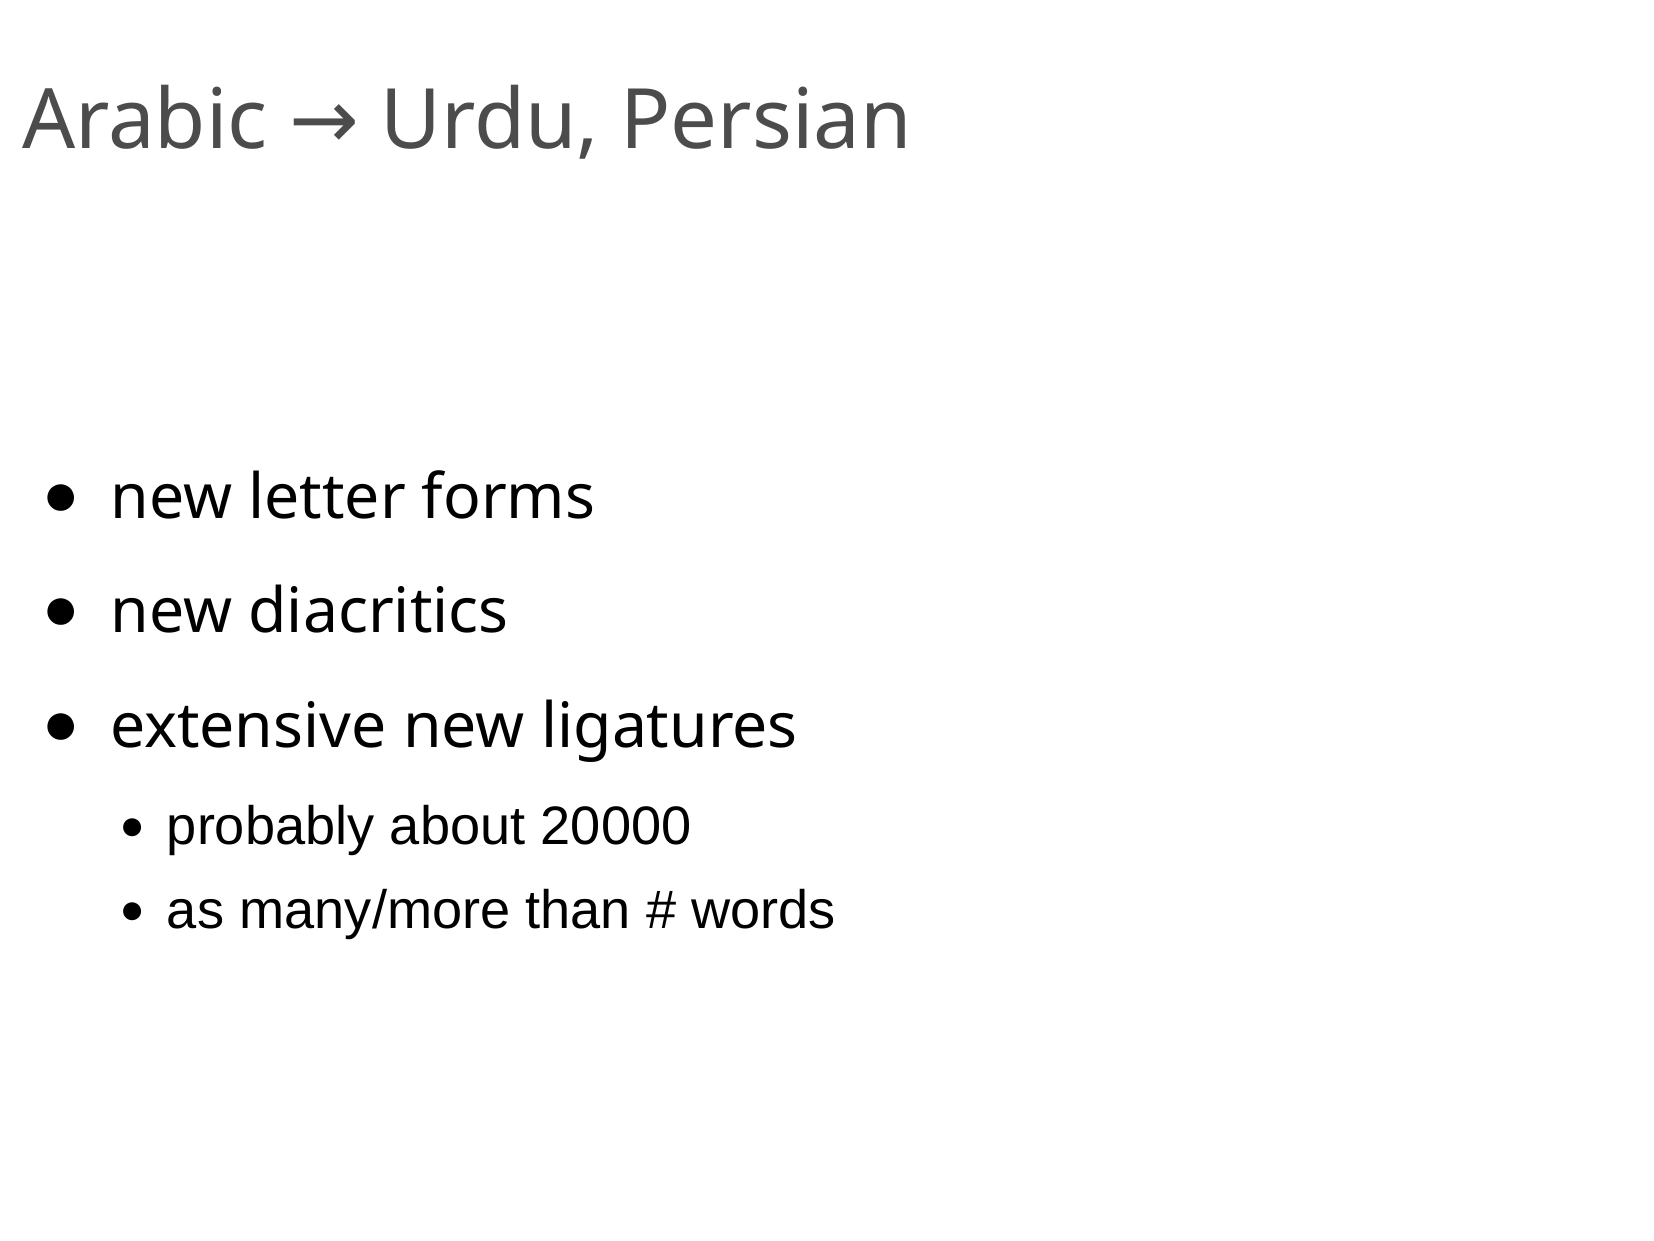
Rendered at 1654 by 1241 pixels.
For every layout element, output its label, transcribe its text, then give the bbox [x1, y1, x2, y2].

list new letter forms new diacritics extensive new ligatures probably about 20000 as many/more than # words [25, 233, 1654, 1158]
title Arabic → Urdu, Persian [22, 19, 1654, 213]
